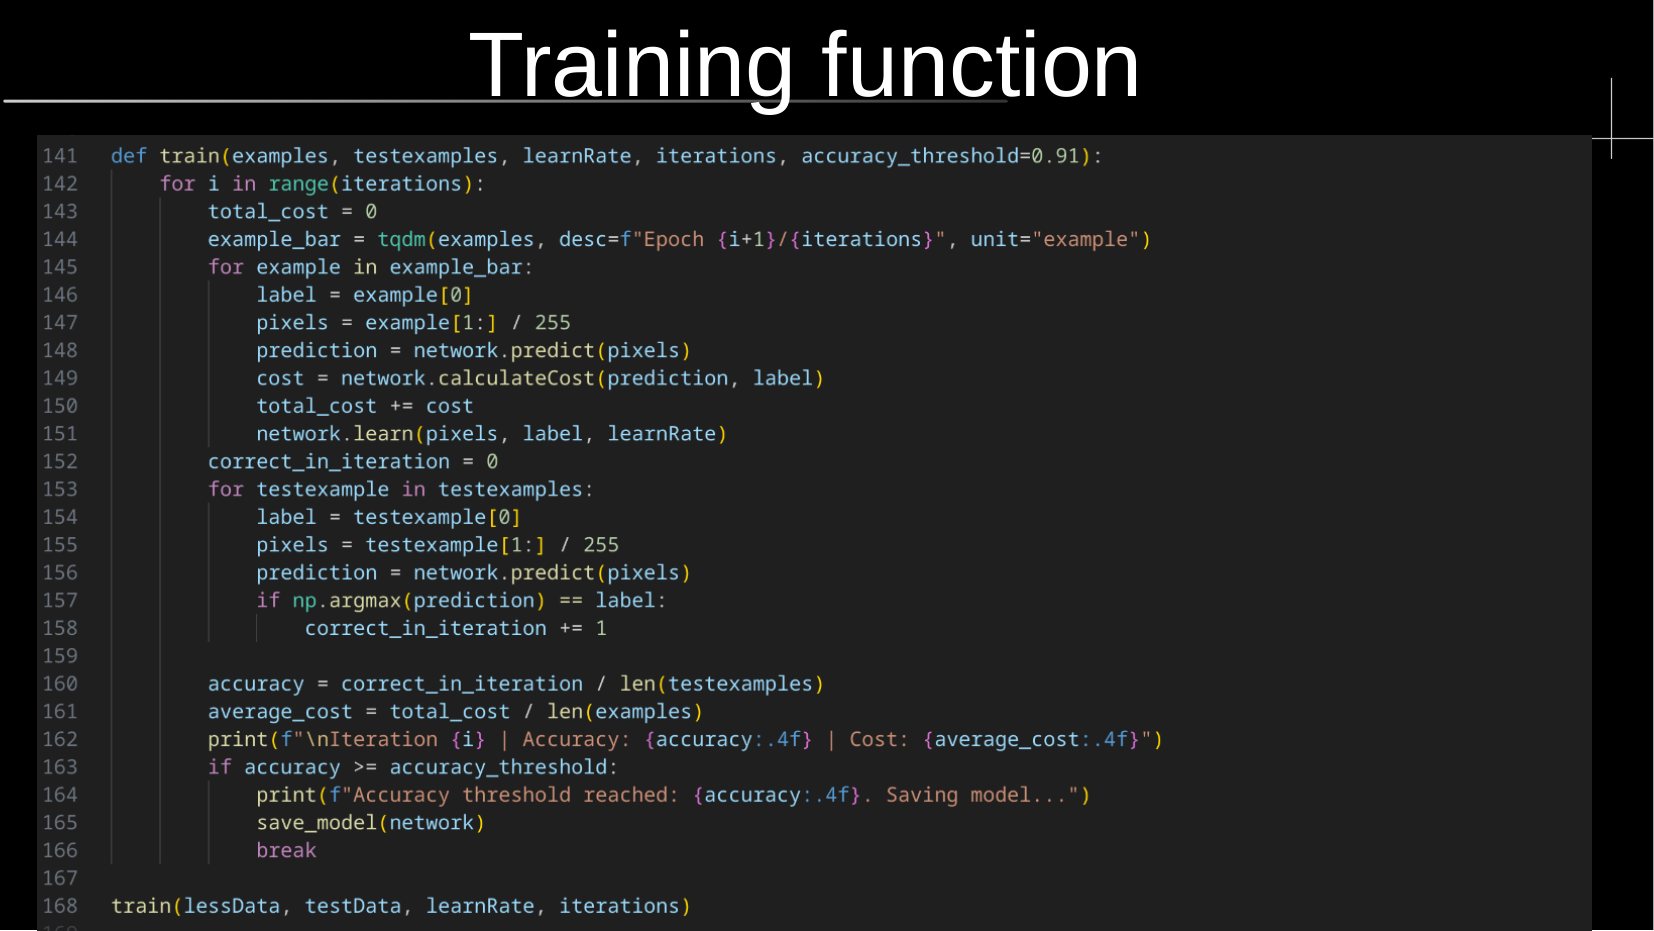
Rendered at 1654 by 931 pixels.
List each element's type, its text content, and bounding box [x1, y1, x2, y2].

picture [37, 135, 1592, 931]
title Training function [23, 11, 1589, 119]
